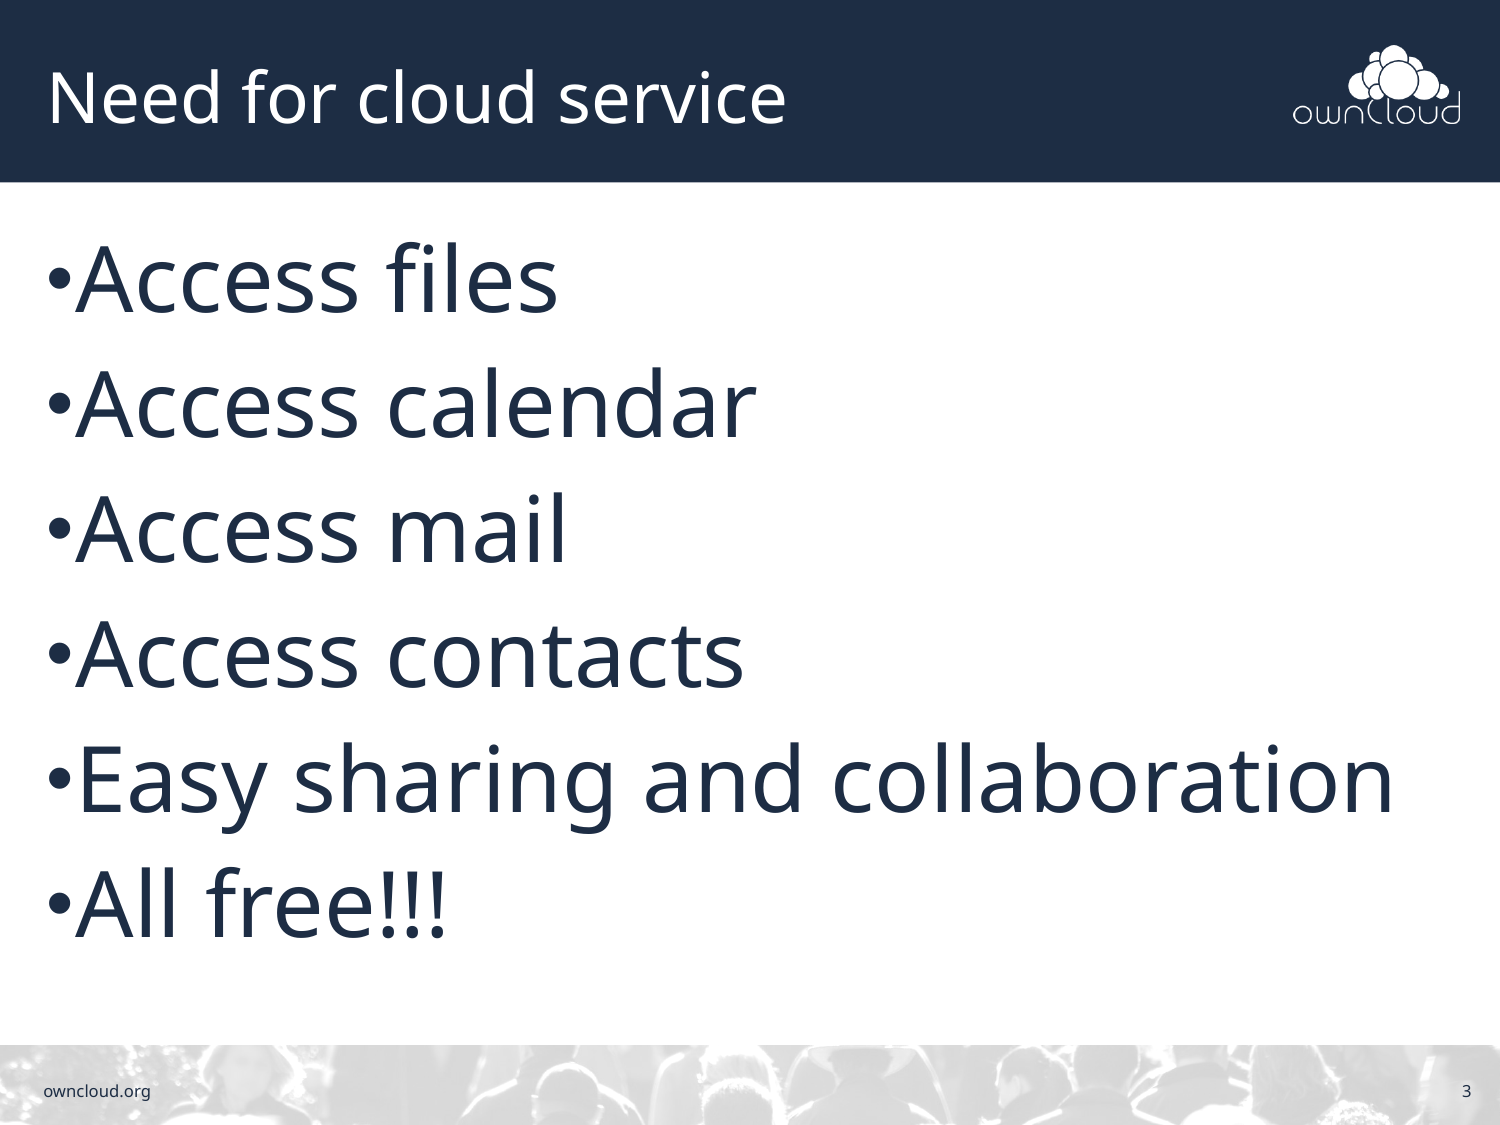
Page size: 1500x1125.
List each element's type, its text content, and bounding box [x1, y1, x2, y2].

picture [0, 1045, 1500, 1125]
list Access files Access calendar Access mail Access contacts Easy sharing and collaboration All free!!! [46, 214, 1465, 1026]
picture [1293, 45, 1460, 124]
title Need for cloud service [46, 5, 1258, 187]
